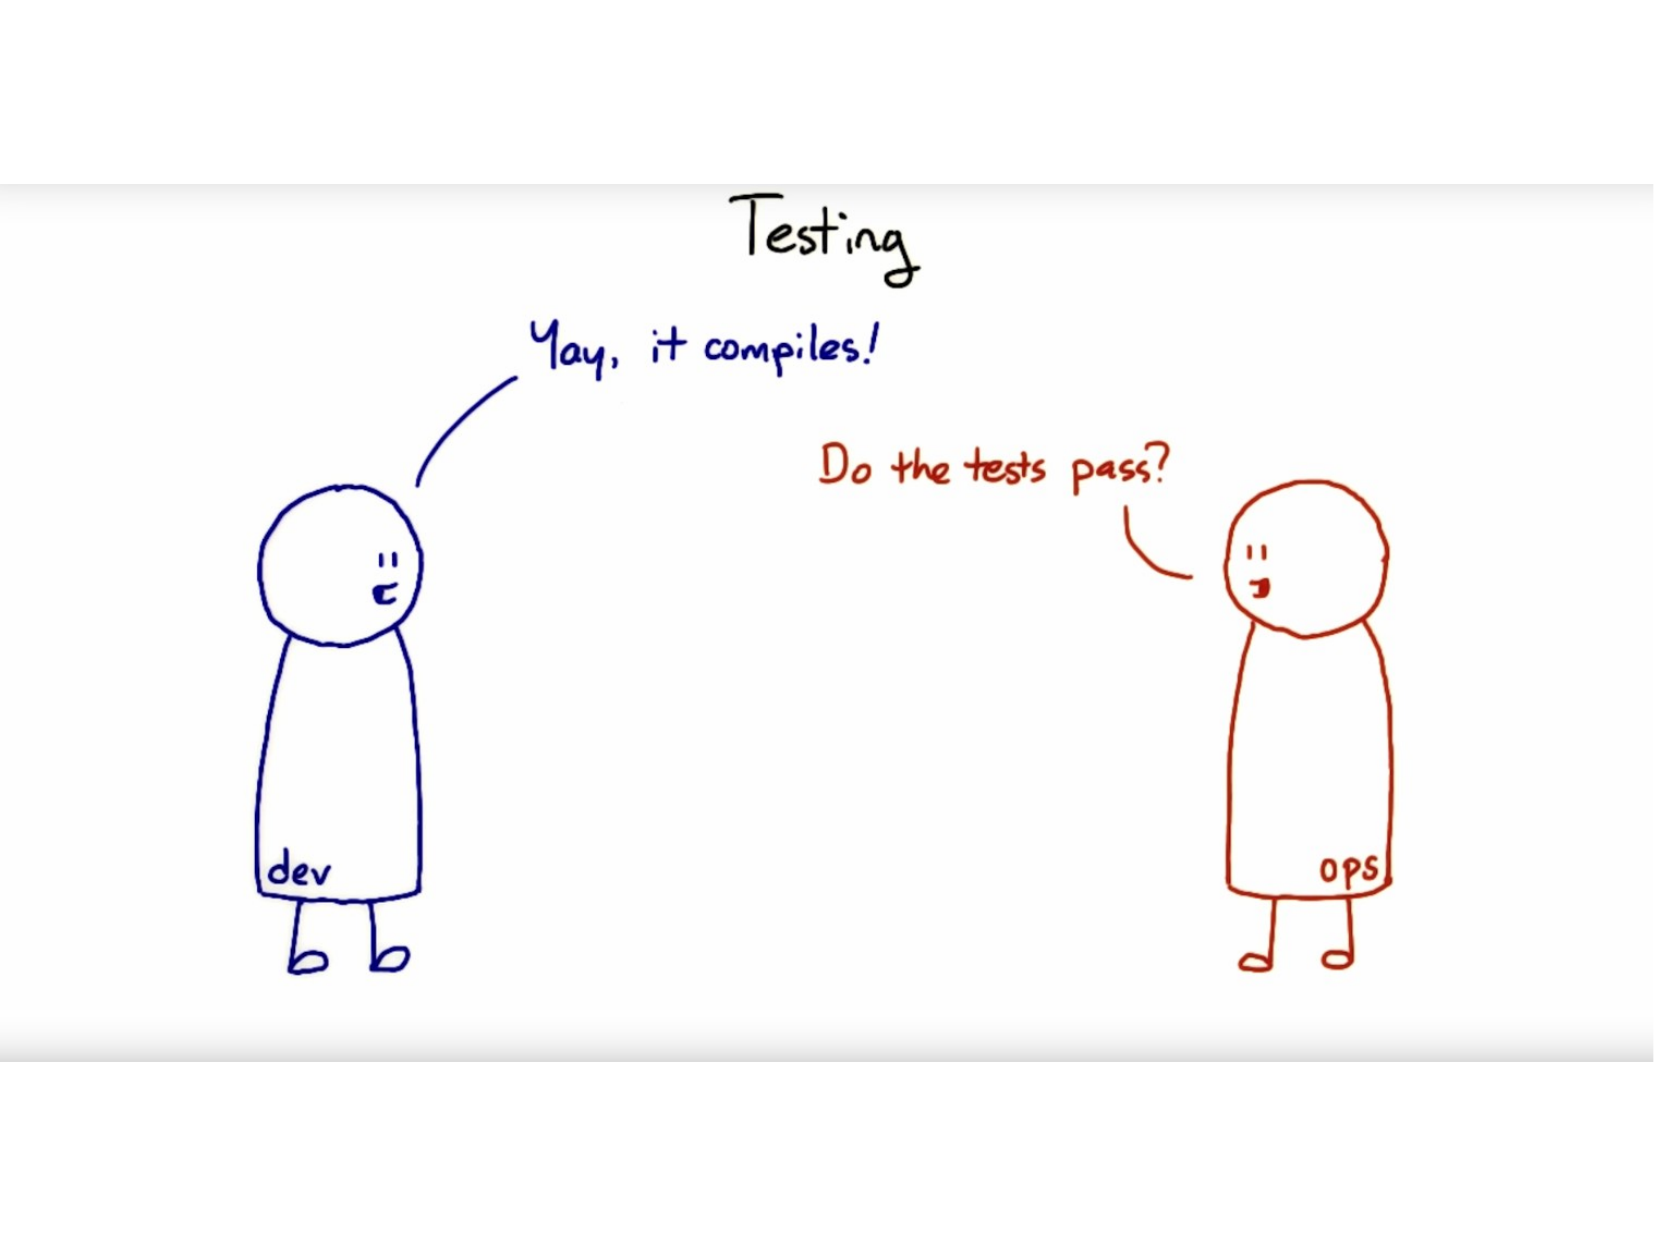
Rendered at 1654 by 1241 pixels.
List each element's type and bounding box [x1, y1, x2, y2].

picture [0, 184, 1654, 1062]
